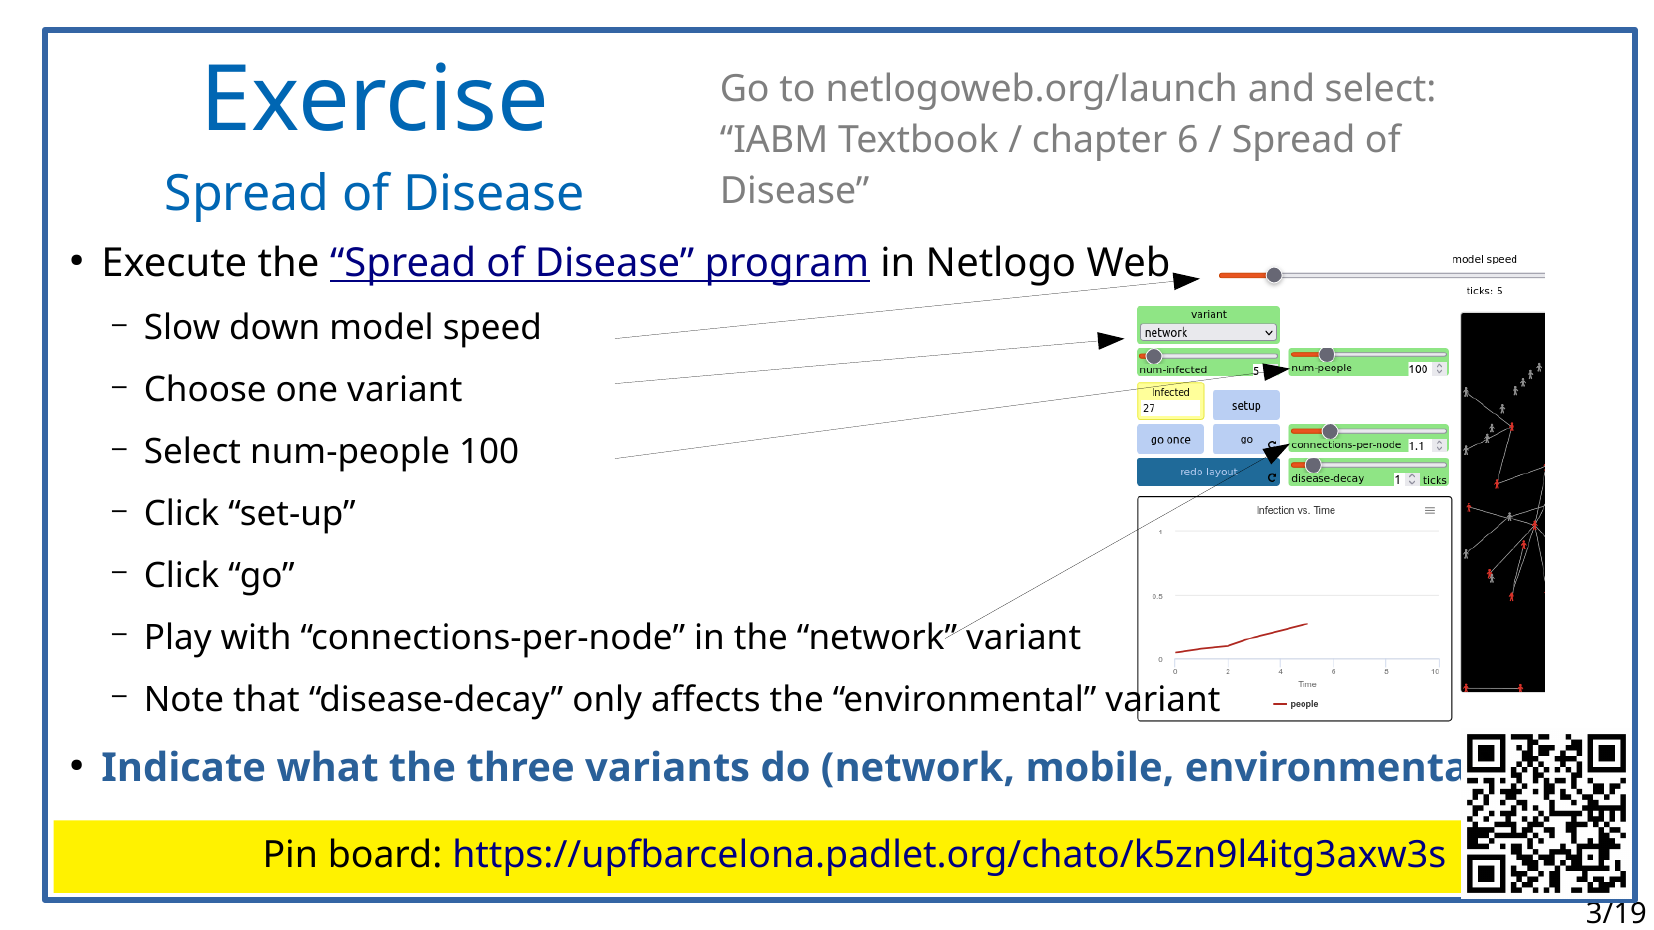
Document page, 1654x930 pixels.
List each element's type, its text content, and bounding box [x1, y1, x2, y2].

picture [1461, 728, 1632, 899]
list Execute the “Spread of Disease” program in Netlogo Web Slow down model speed Choose one variant Select num-people 100 Click “set-up” Click “go” Play with “connections-per-node” in the “network” variant Note that “disease-decay” only affects the “environmental” variant Indicate what the three variants do (network, mobile, environmental) [58, 233, 1547, 799]
title Exercise Spread of Disease [45, 29, 706, 229]
text_box Pin board: https://upfbarcelona.padlet.org/chato/k5zn9l4itg3axw3s [53, 820, 1461, 893]
text_box Go to netlogoweb.org/launch and select: “IABM Textbook / chapter 6 / Spread of Disease” [705, 54, 1576, 234]
